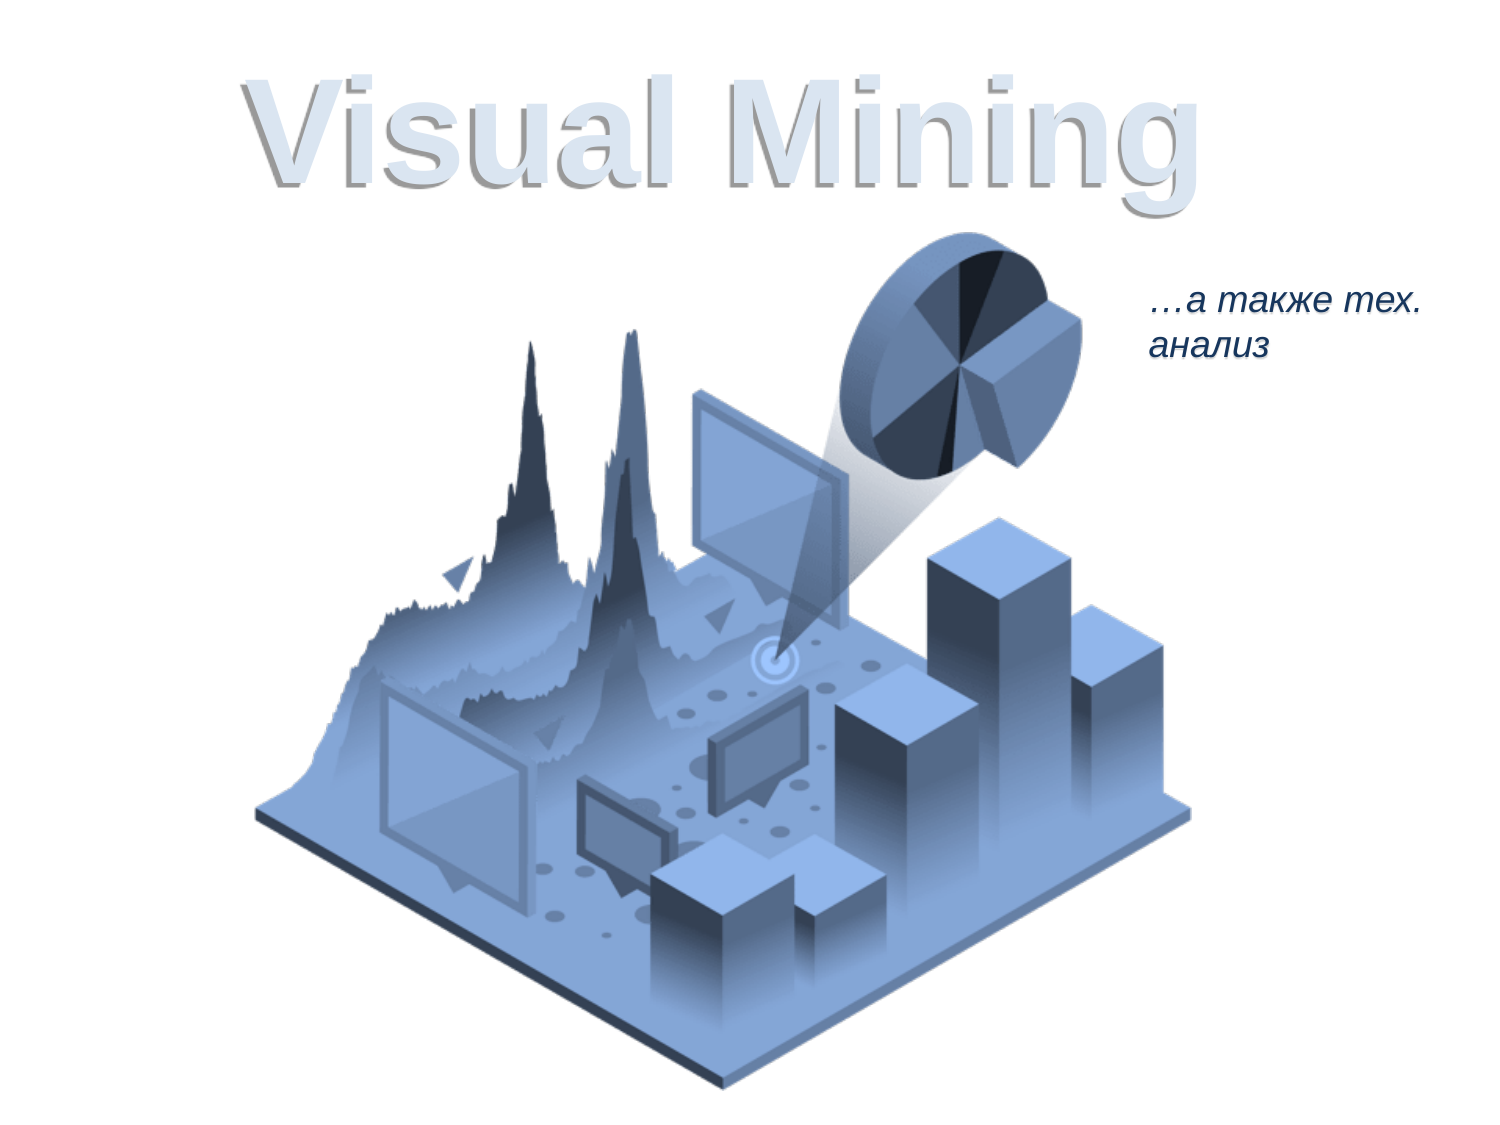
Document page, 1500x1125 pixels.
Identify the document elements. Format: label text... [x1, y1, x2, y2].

picture [253, 245, 1192, 1092]
title Visual Mining [89, 3, 1365, 245]
text_box …а также тех. анализ [1133, 267, 1500, 374]
